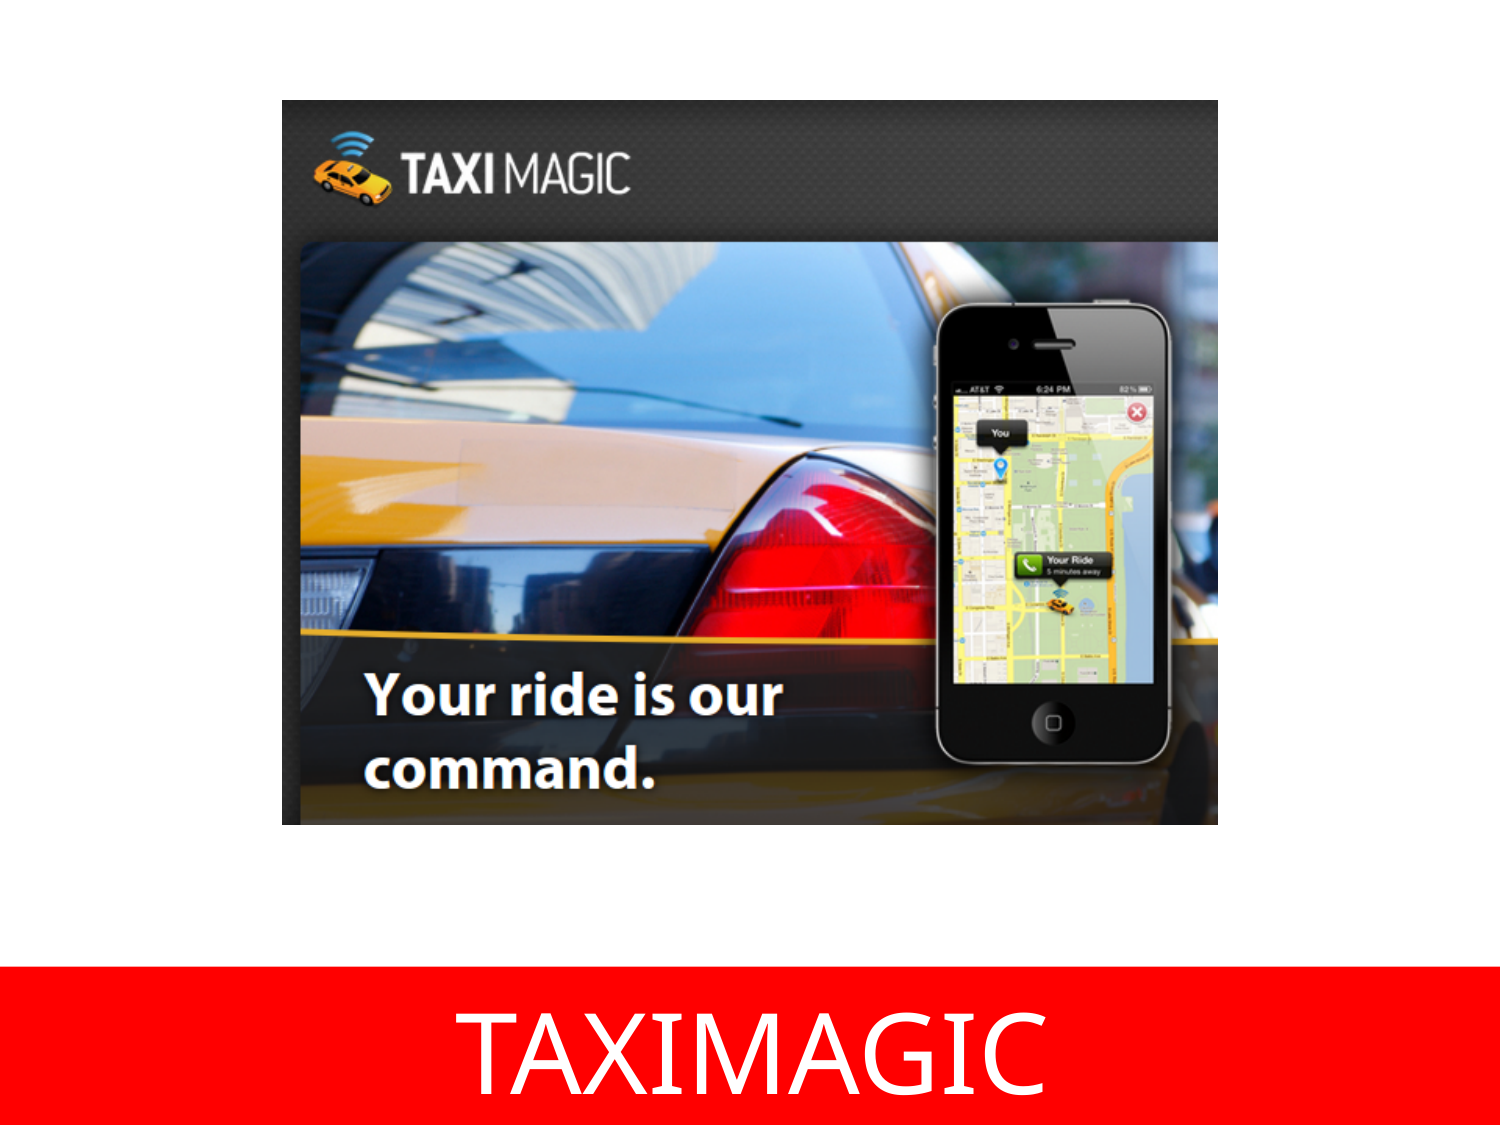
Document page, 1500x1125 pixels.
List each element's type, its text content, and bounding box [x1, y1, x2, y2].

picture [282, 100, 1218, 826]
list TAXIMAGIC [28, 974, 1478, 1125]
